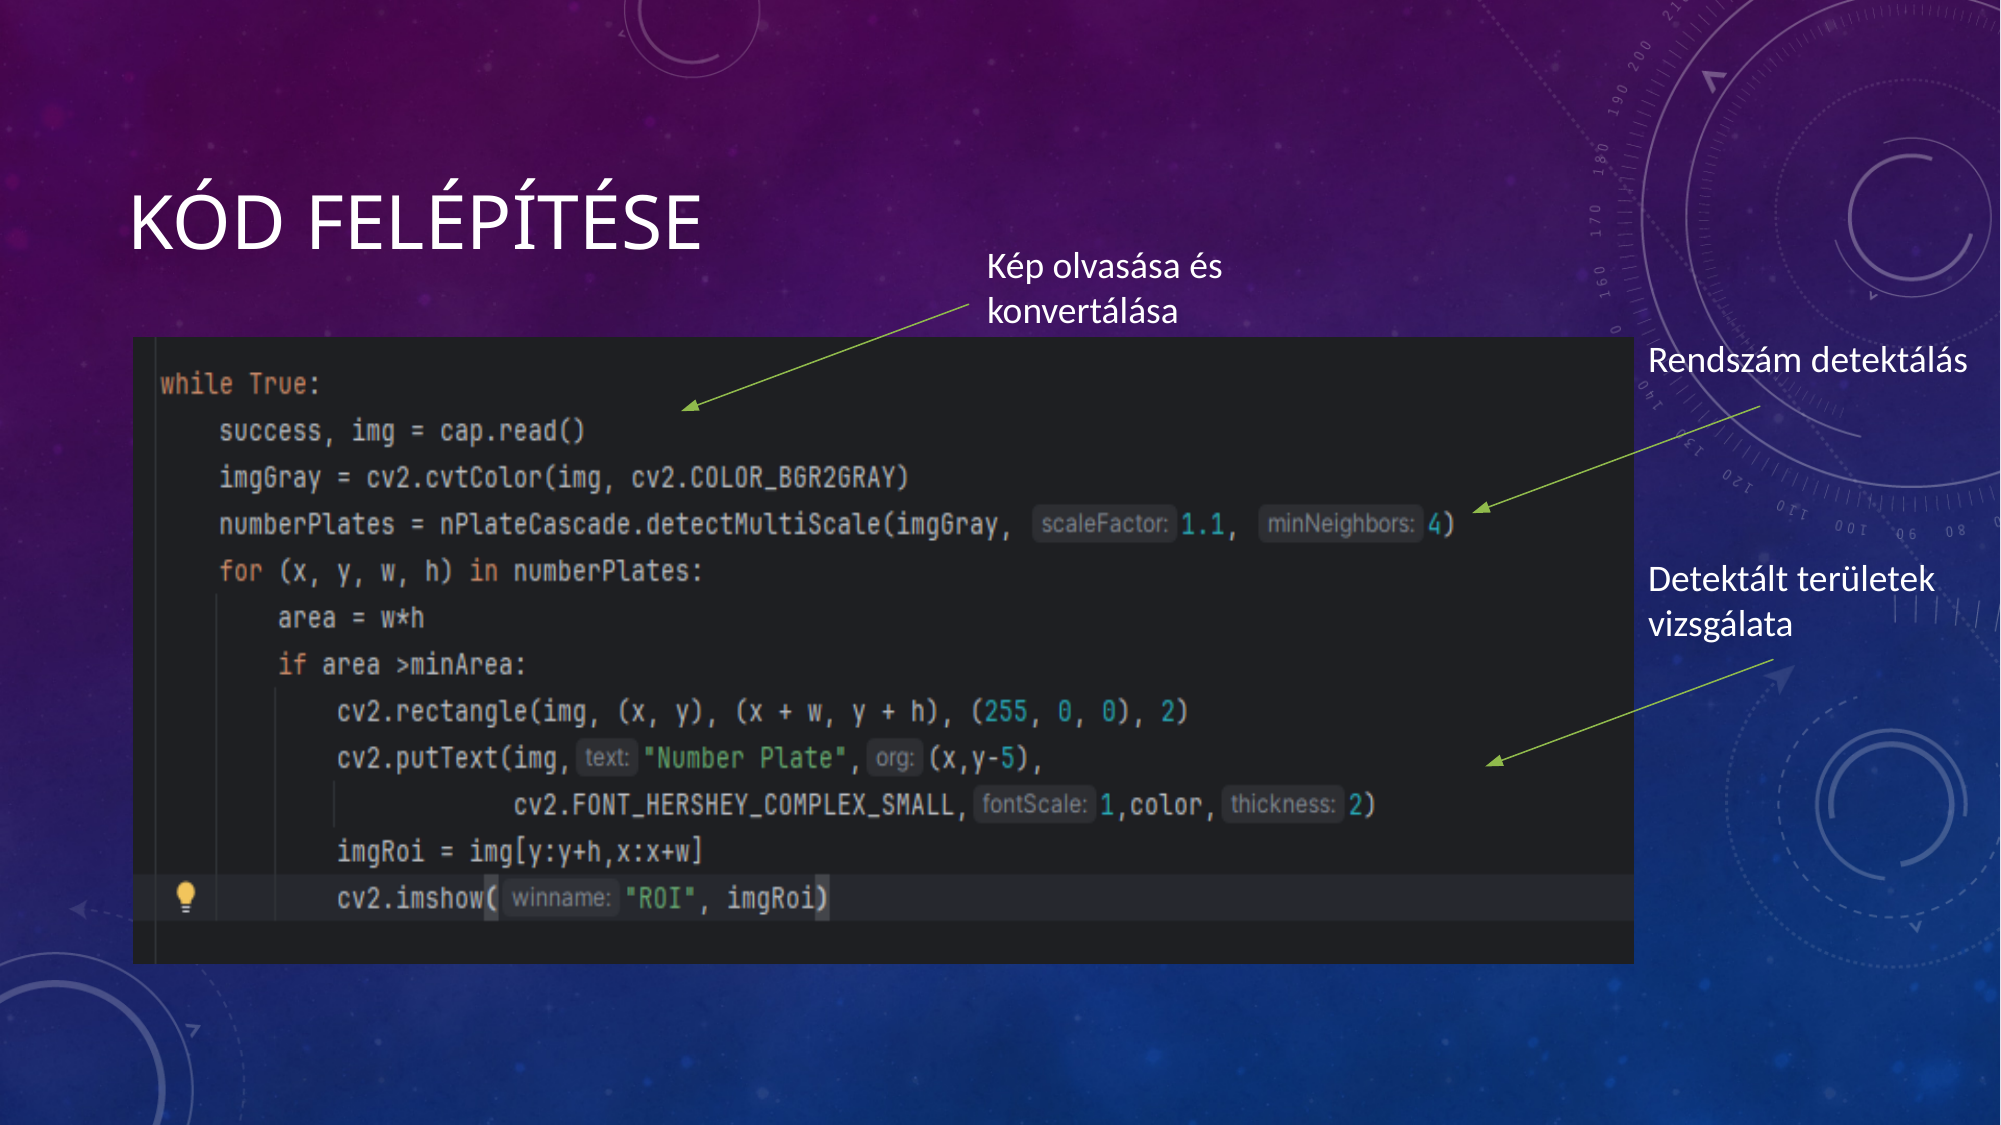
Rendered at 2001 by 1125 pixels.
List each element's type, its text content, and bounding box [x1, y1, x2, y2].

text_box Kép olvasása és konvertálása [972, 233, 1423, 340]
title Kód felépítése [112, 99, 1775, 339]
picture [133, 337, 1634, 964]
text_box Rendszám detektálás [1633, 327, 2000, 388]
text_box Detektált területek vizsgálata [1633, 546, 2000, 653]
